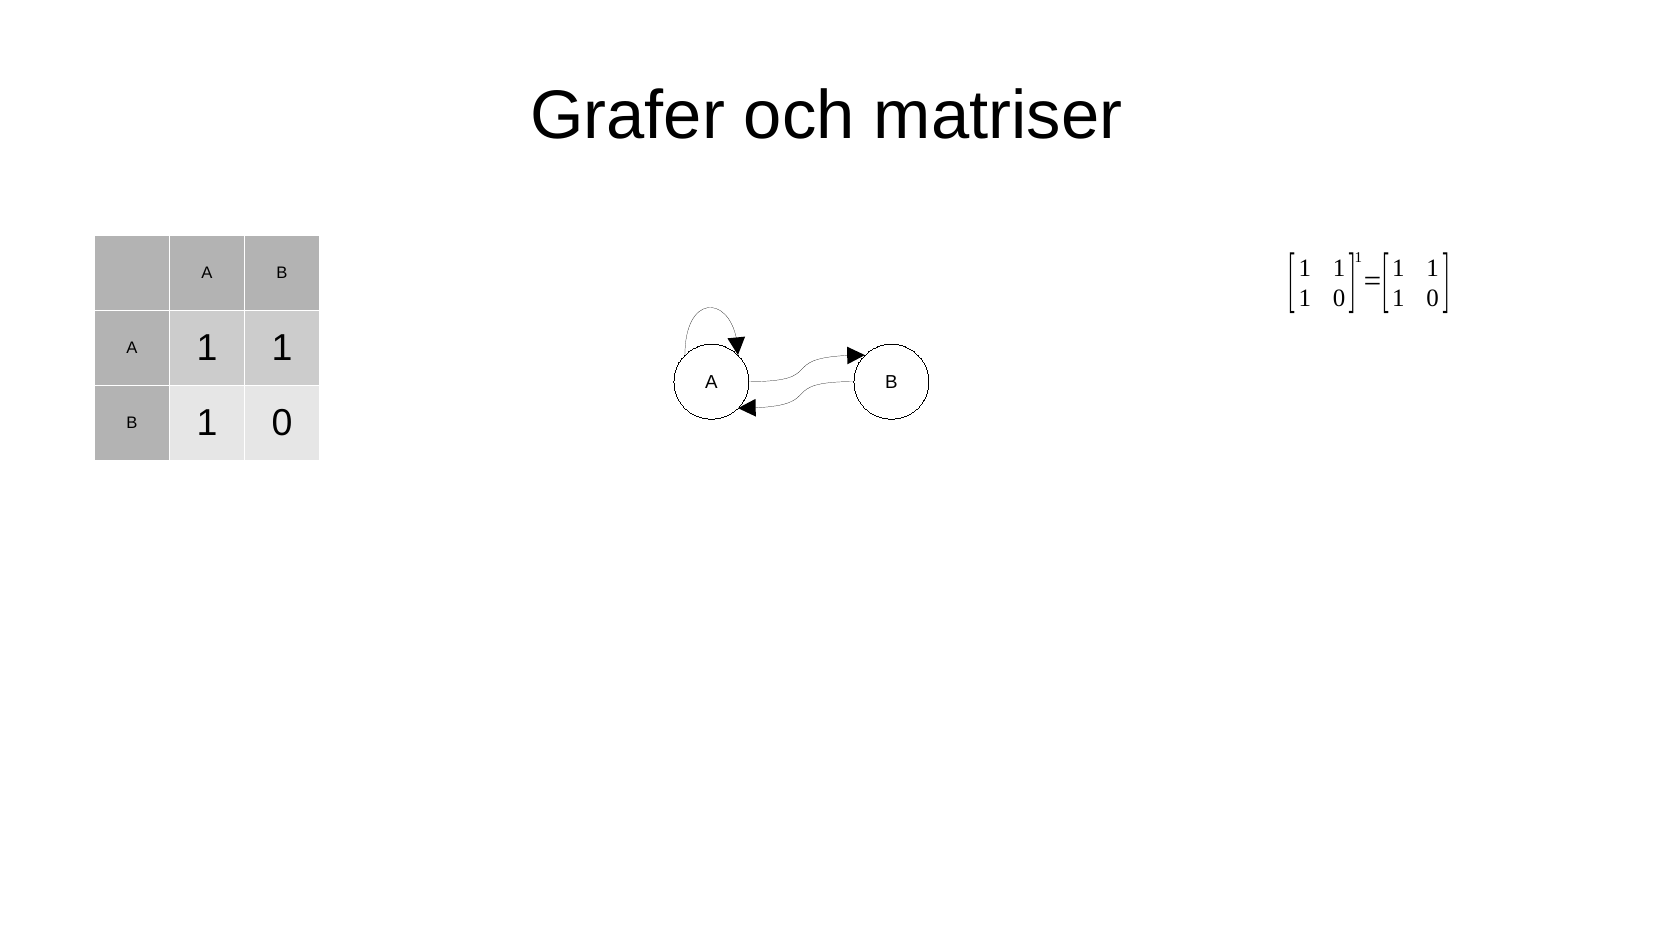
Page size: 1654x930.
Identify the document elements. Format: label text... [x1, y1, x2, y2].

text_box B [853, 344, 929, 420]
text_box A [673, 344, 749, 420]
table_cell 1 [245, 311, 319, 385]
table_header B [245, 236, 319, 310]
table_cell 1 [170, 311, 244, 385]
table_cell B [95, 386, 169, 460]
table_cell 0 [245, 386, 319, 460]
table_header A [170, 236, 244, 310]
table_header [95, 236, 169, 310]
chart [1282, 248, 1456, 315]
title Grafer och matriser [82, 36, 1571, 193]
table_cell 1 [170, 386, 244, 460]
table_cell A [95, 311, 169, 385]
